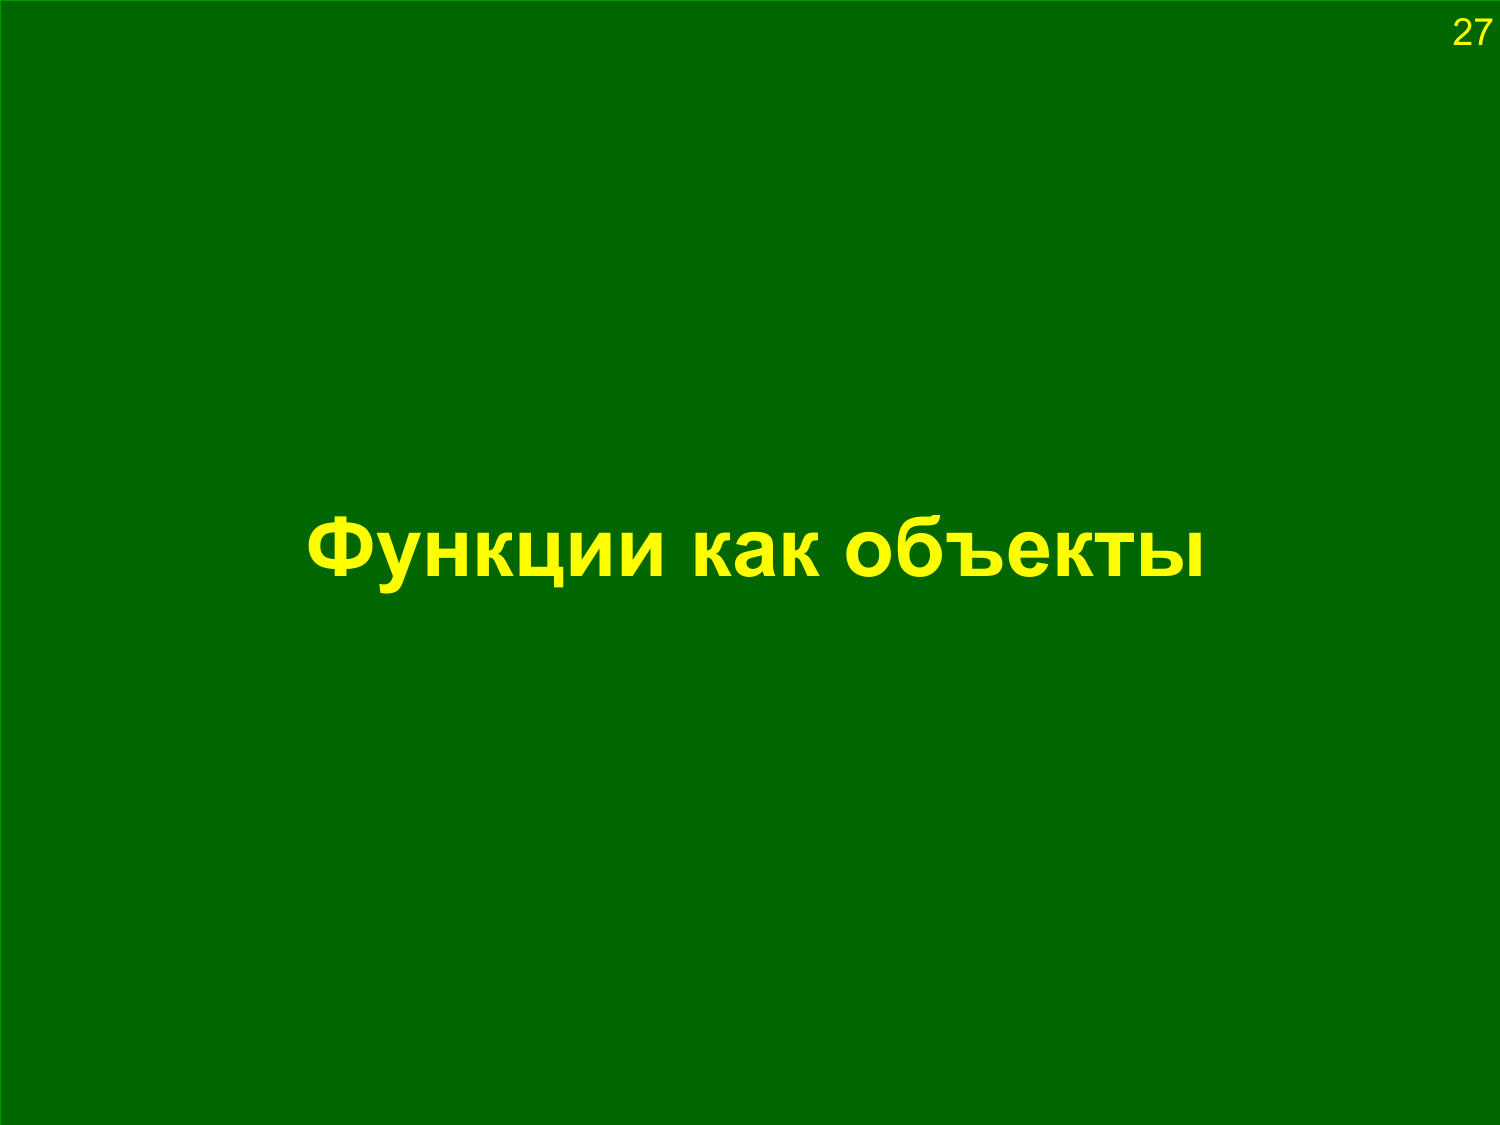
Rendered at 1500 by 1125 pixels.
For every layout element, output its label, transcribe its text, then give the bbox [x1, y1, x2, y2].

text_box Функции как объекты [35, 484, 1477, 603]
